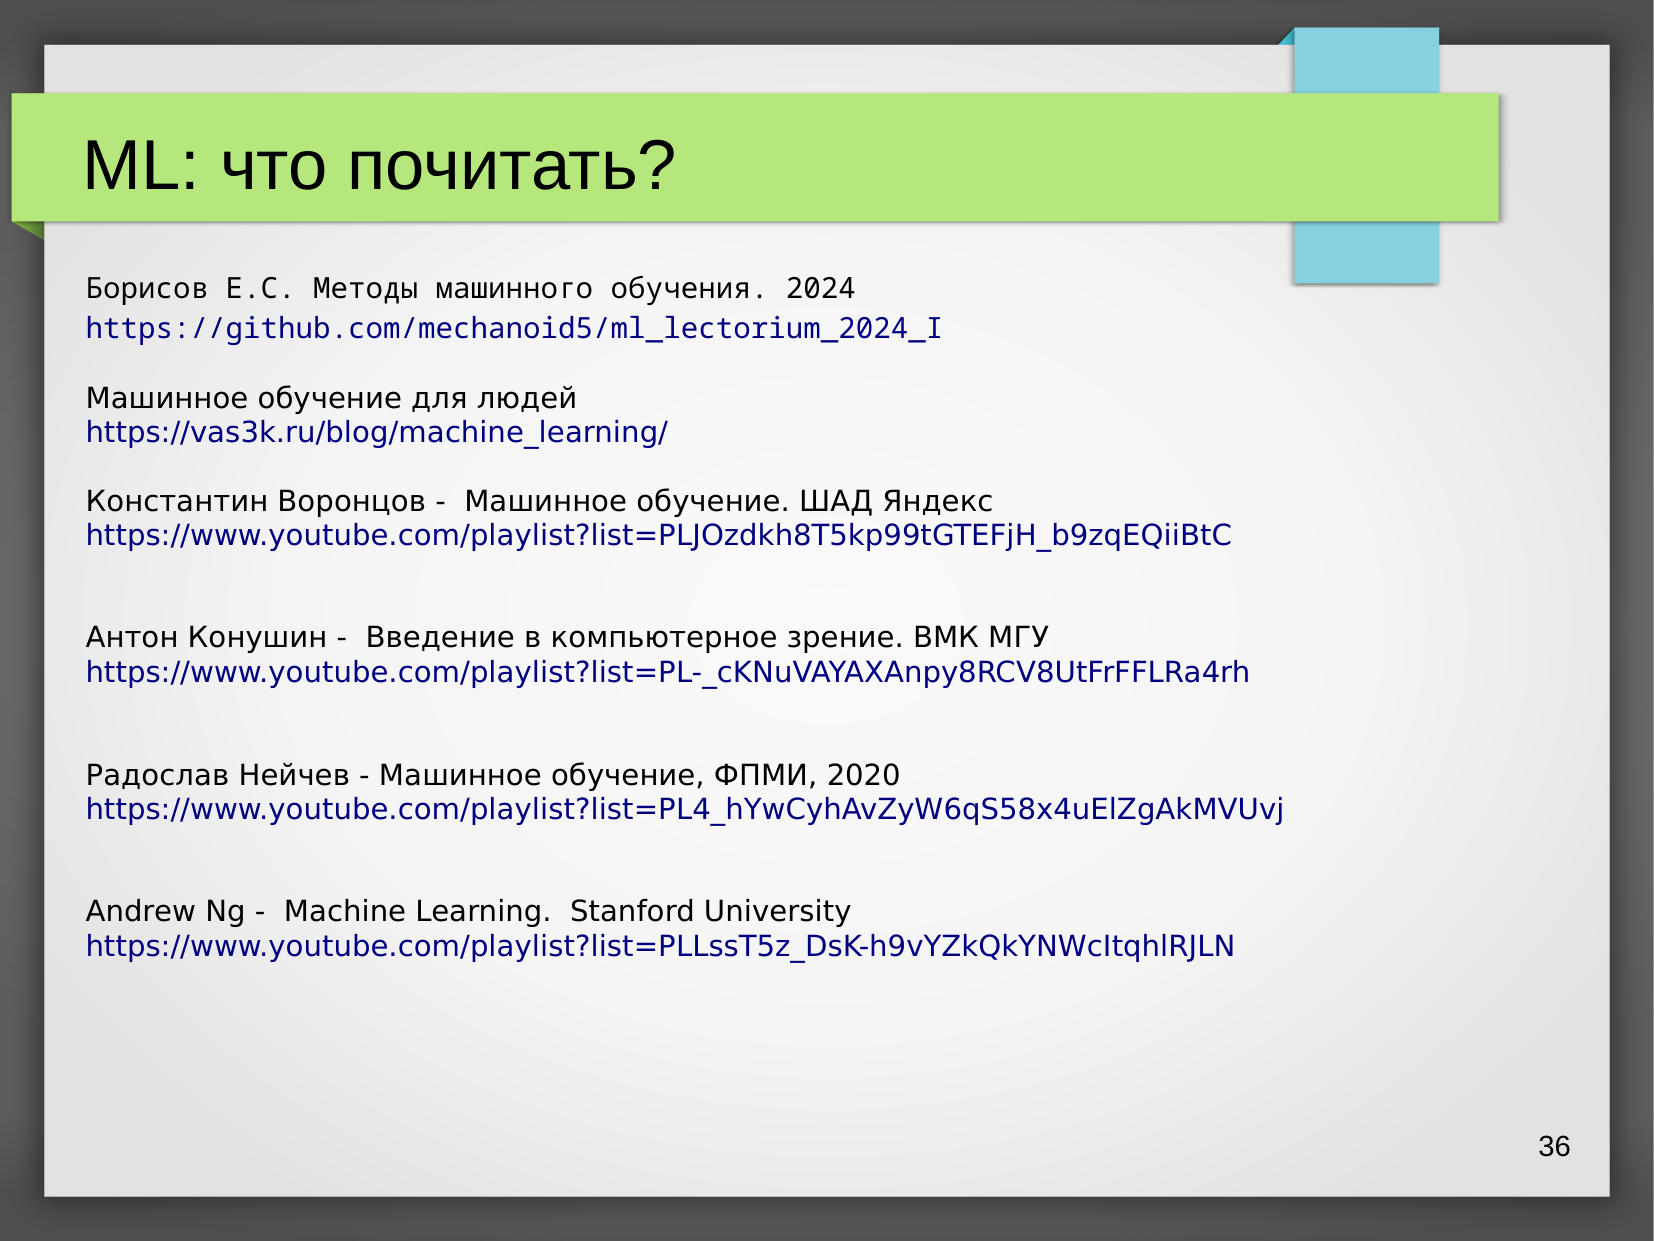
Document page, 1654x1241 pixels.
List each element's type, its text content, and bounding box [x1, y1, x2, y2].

text_box Борисов Е.С. Методы машинного обучения. 2024 https://github.com/mechanoid5/ml_lectorium_2024_I Машинное обучение для людей https://vas3k.ru/blog/machine_learning/ Константин Воронцов - Машинное обучение. ШАД Яндексhttps://www.youtube.com/playlist?list=PLJOzdkh8T5kp99tGTEFjH_b9zqEQiiBtC Антон Конушин - Введение в компьютерное зрение. ВМК МГУ https://www.youtube.com/playlist?list=PL-_cKNuVAYAXAnpy8RCV8UtFrFFLRa4rh Радослав Нейчев - Машинное обучение, ФПМИ, 2020 https://www.youtube.com/playlist?list=PL4_hYwCyhAvZyW6qS58x4uElZgAkMVUvj Andrew Ng - Machine Learning. Stanford University https://www.youtube.com/playlist?list=PLLssT5z_DsK-h9vYZkQkYNWcItqhlRJLN [70, 259, 1524, 1029]
title ML: что почитать? [82, 125, 969, 205]
picture [0, 0, 1654, 1241]
